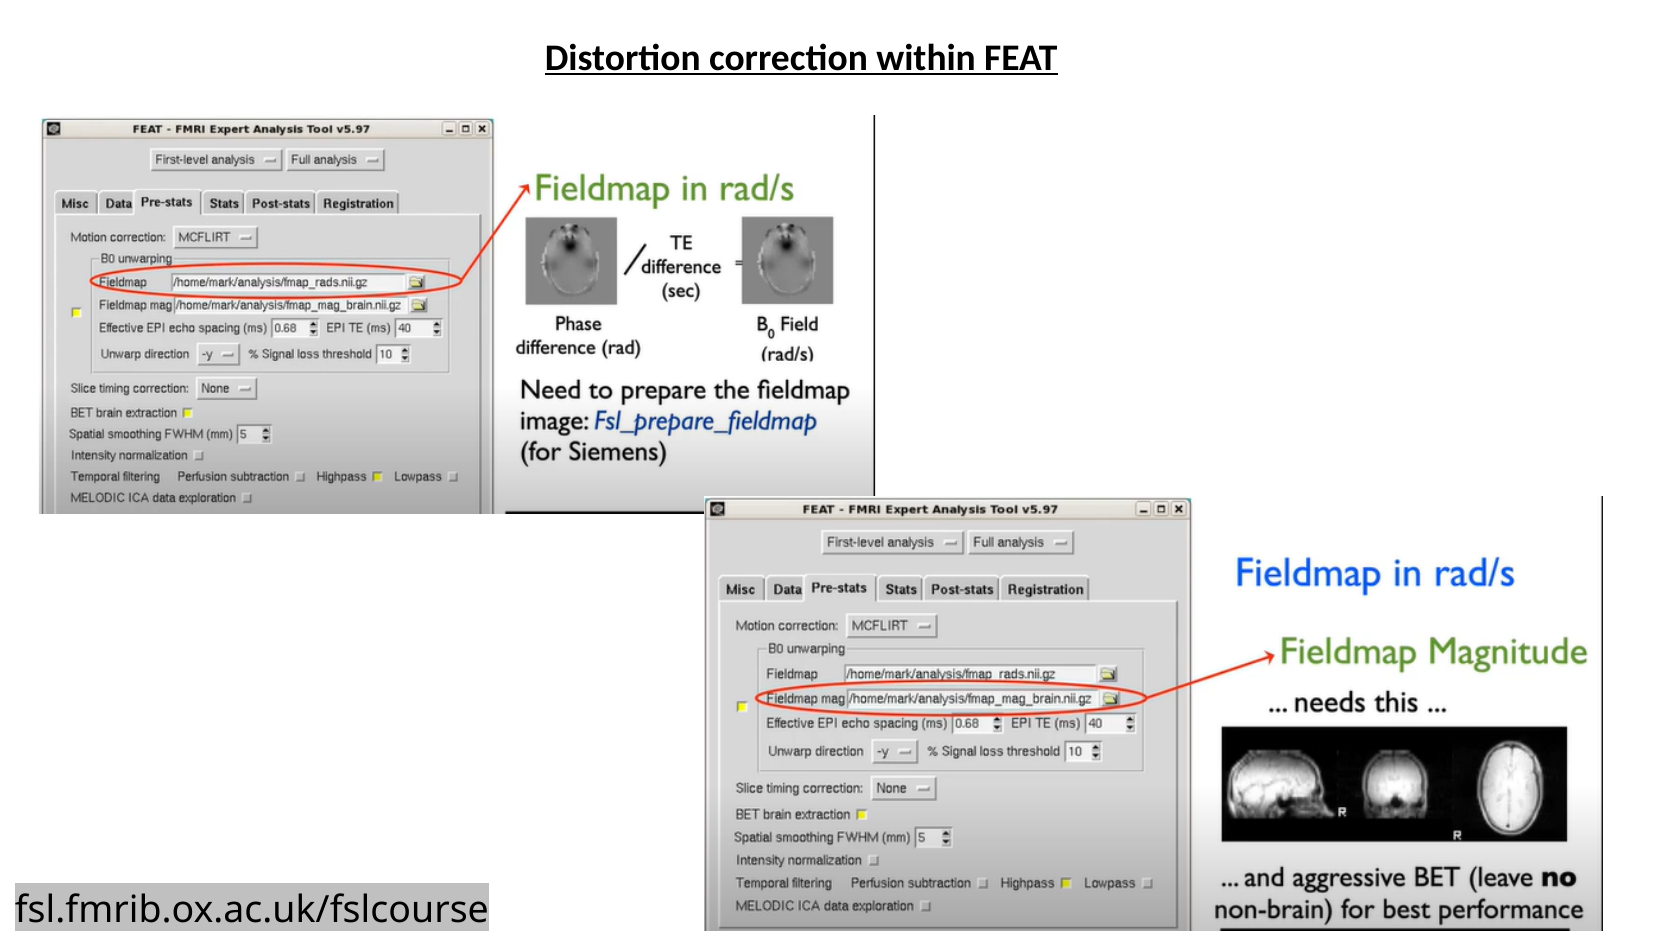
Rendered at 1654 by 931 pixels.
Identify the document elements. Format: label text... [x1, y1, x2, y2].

text_box Distortion correction within FEAT [529, 25, 1099, 87]
picture [38, 115, 1603, 931]
text_box fsl.fmrib.ox.ac.uk/fslcourse [0, 877, 827, 931]
